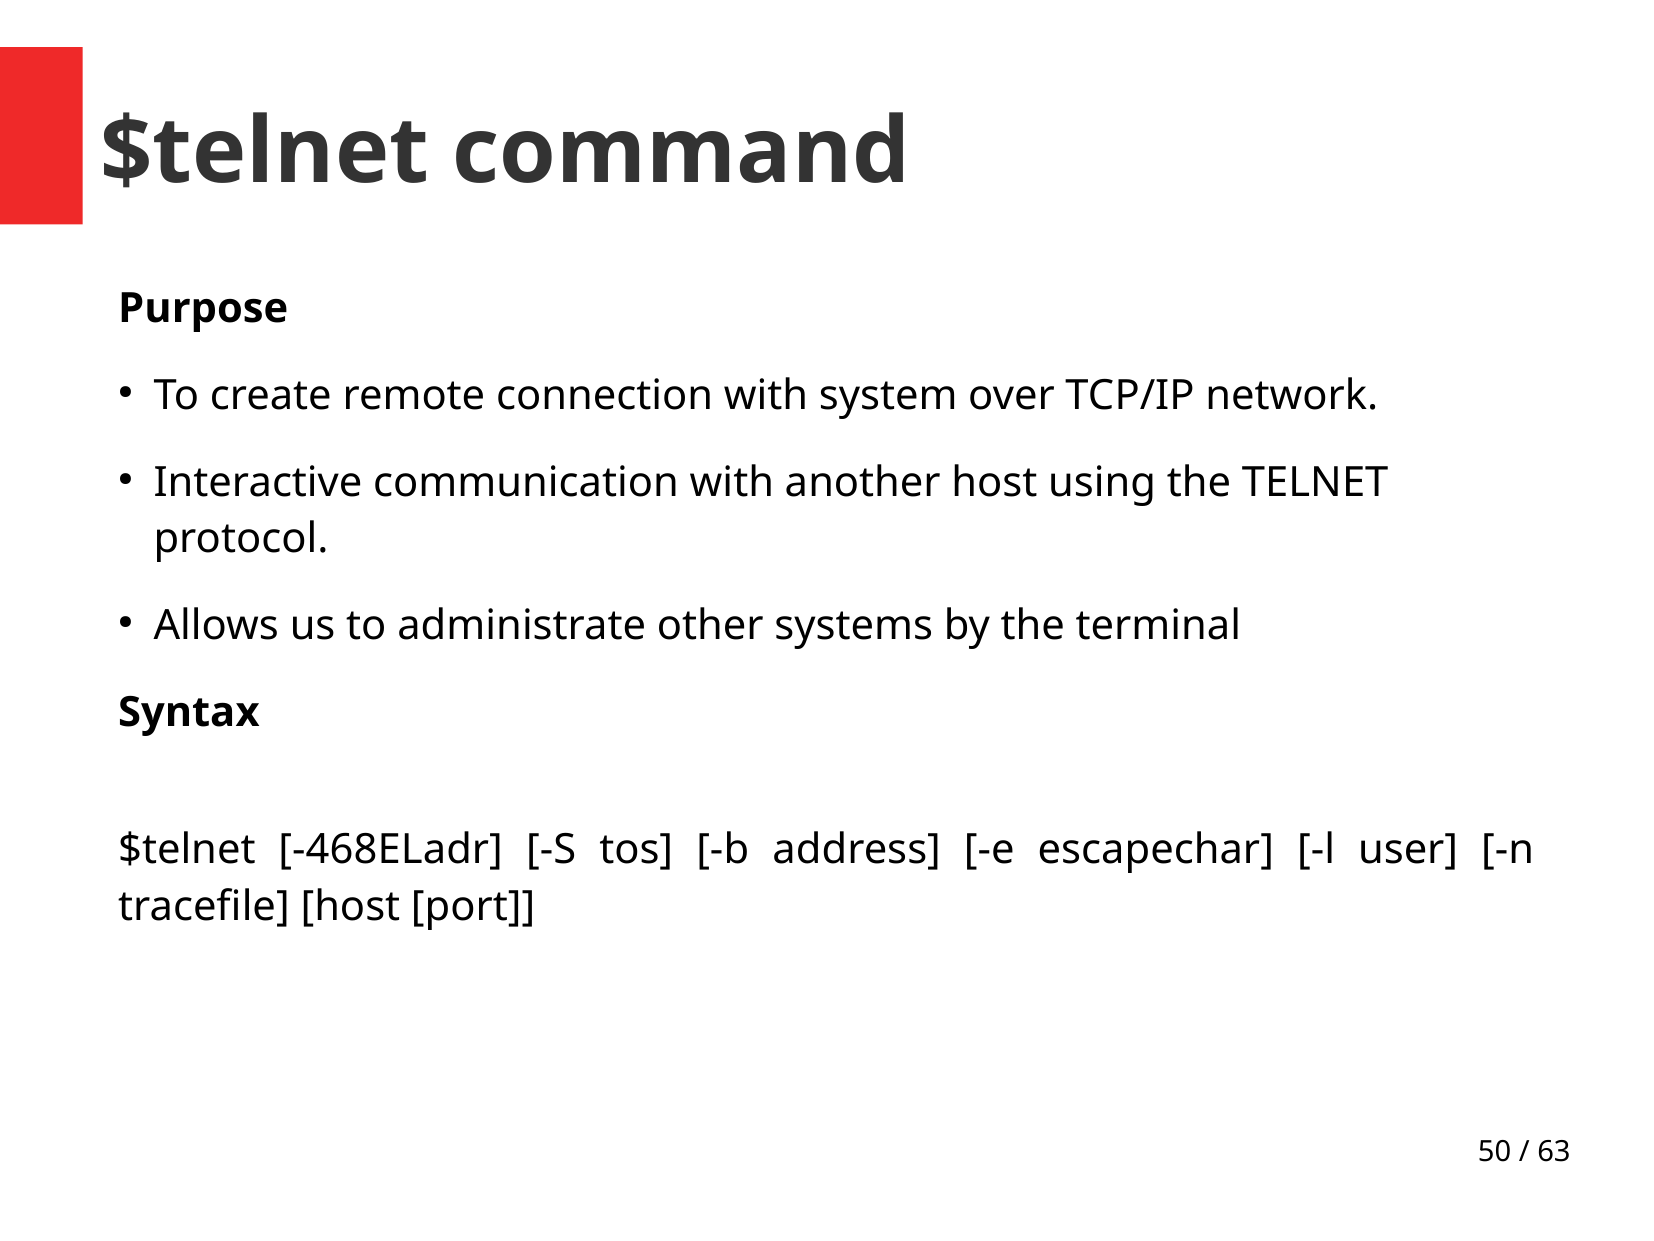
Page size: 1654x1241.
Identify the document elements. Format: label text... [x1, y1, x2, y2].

subtitle Purpose To create remote connection with system over TCP/IP network. Interactive communication with another host using the TELNET protocol. Allows us to administrate other systems by the terminal Syntax $telnet [-468ELadr] [-S tos] [-b address] [-e escapechar] [-l user] [-n tracefile] [host [port]] [118, 278, 1536, 1081]
title $telnet command [100, 43, 1554, 251]
